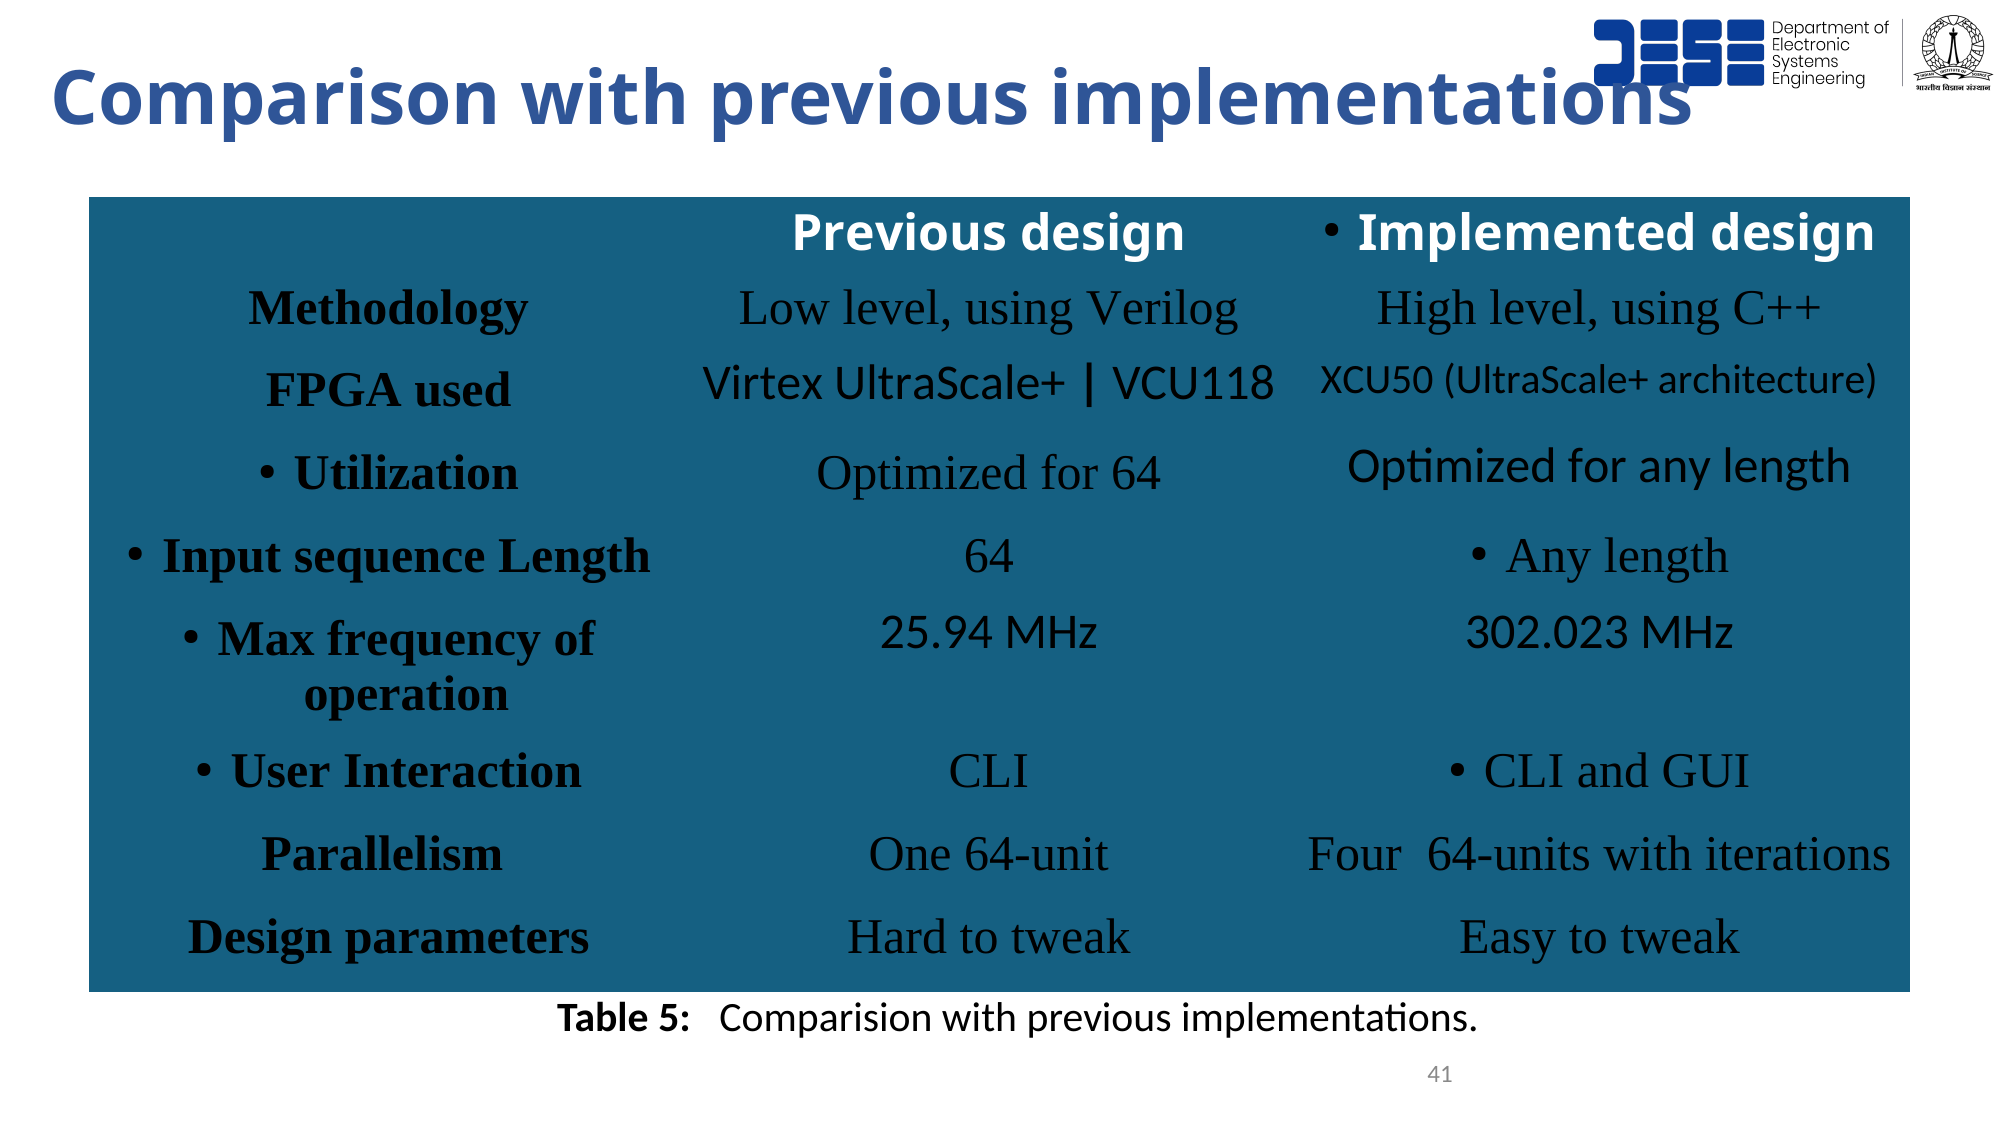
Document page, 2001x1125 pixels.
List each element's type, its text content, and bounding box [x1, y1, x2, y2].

table_cell Any length [1289, 528, 1910, 611]
table_cell Virtex UltraScale+ | VCU118 [689, 362, 1289, 445]
text_box Table 5: Comparision with previous implementations. [542, 992, 1536, 1049]
table_cell 64 [689, 528, 1289, 611]
table_cell CLI and GUI [1289, 743, 1910, 826]
table_cell CLI [689, 743, 1289, 826]
title Comparison with previous implementations [35, 28, 1761, 173]
table_cell Parallelism [89, 826, 689, 909]
table_cell Four 64-units with iterations [1289, 826, 1910, 909]
table_cell Low level, using Verilog [689, 280, 1289, 362]
table_cell High level, using C++ [1289, 280, 1910, 362]
table_cell FPGA used [89, 362, 689, 445]
table_header [89, 197, 689, 280]
table_cell 302.023 MHz [1289, 611, 1910, 743]
table_header Previous design [689, 197, 1289, 280]
table_cell Max frequency of operation [89, 611, 689, 743]
table_cell User Interaction [89, 743, 689, 826]
table_cell One 64-unit [689, 826, 1289, 909]
table_cell Utilization [89, 445, 689, 528]
text_box [1412, 1042, 1863, 1103]
table_cell Input sequence Length [89, 528, 689, 611]
table_cell Optimized for any length [1289, 445, 1910, 528]
table_cell Methodology [89, 280, 689, 362]
table_cell XCU50 (UltraScale+ architecture) [1289, 362, 1910, 445]
table_cell Hard to tweak [689, 909, 1289, 992]
table_header Implemented design [1289, 197, 1910, 280]
table_cell Optimized for 64 [689, 445, 1289, 528]
table_cell 25.94 MHz [689, 611, 1289, 743]
table_cell Easy to tweak [1289, 909, 1910, 992]
table_cell Design parameters [89, 909, 689, 992]
